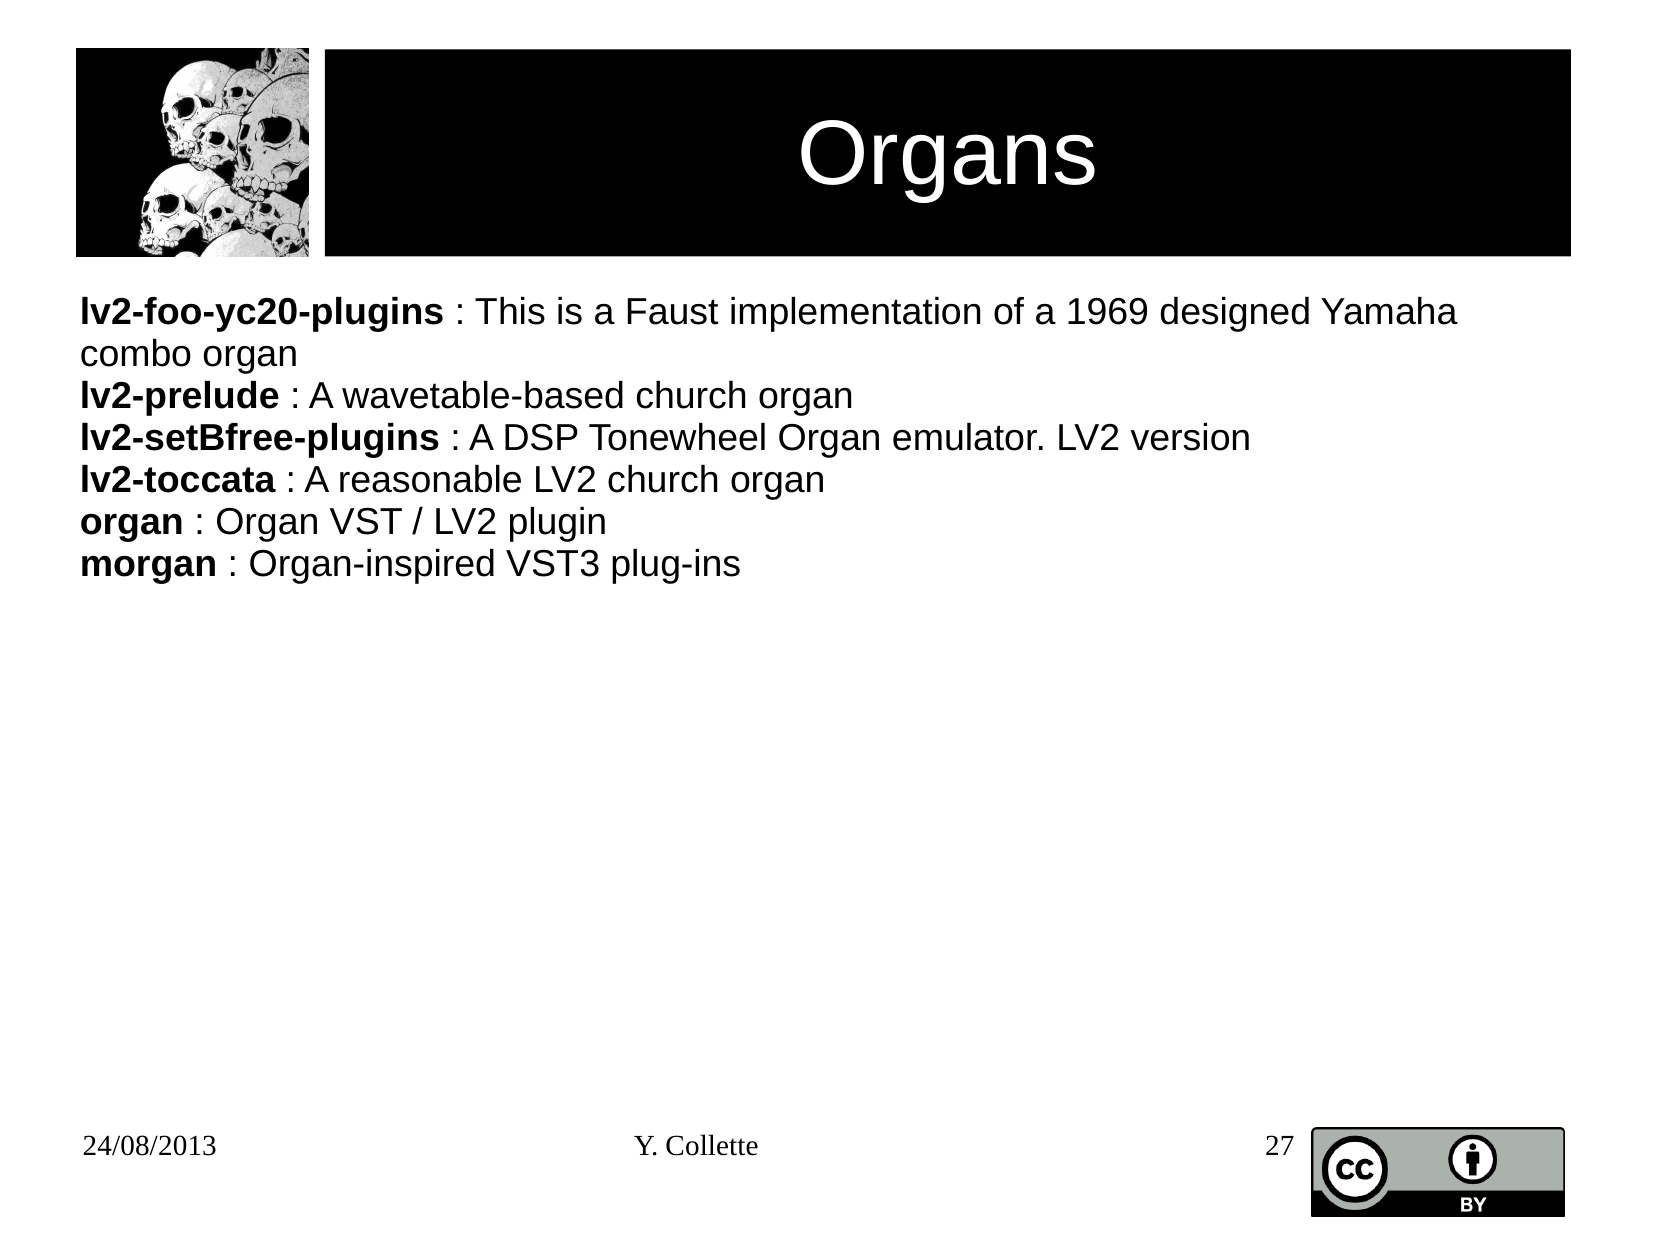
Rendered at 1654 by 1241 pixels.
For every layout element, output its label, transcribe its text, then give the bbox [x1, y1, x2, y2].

text_box lv2-foo-yc20-plugins : This is a Faust implementation of a 1969 designed Yamaha combo organ lv2-prelude : A wavetable-based church organ lv2-setBfree-plugins : A DSP Tonewheel Organ emulator. LV2 version lv2-toccata : A reasonable LV2 church organ organ : Organ VST / LV2 plugin morgan : Organ-inspired VST3 plug-ins [64, 283, 1501, 603]
picture [76, 48, 309, 257]
picture [1311, 1127, 1565, 1217]
title Organs [324, 49, 1571, 257]
